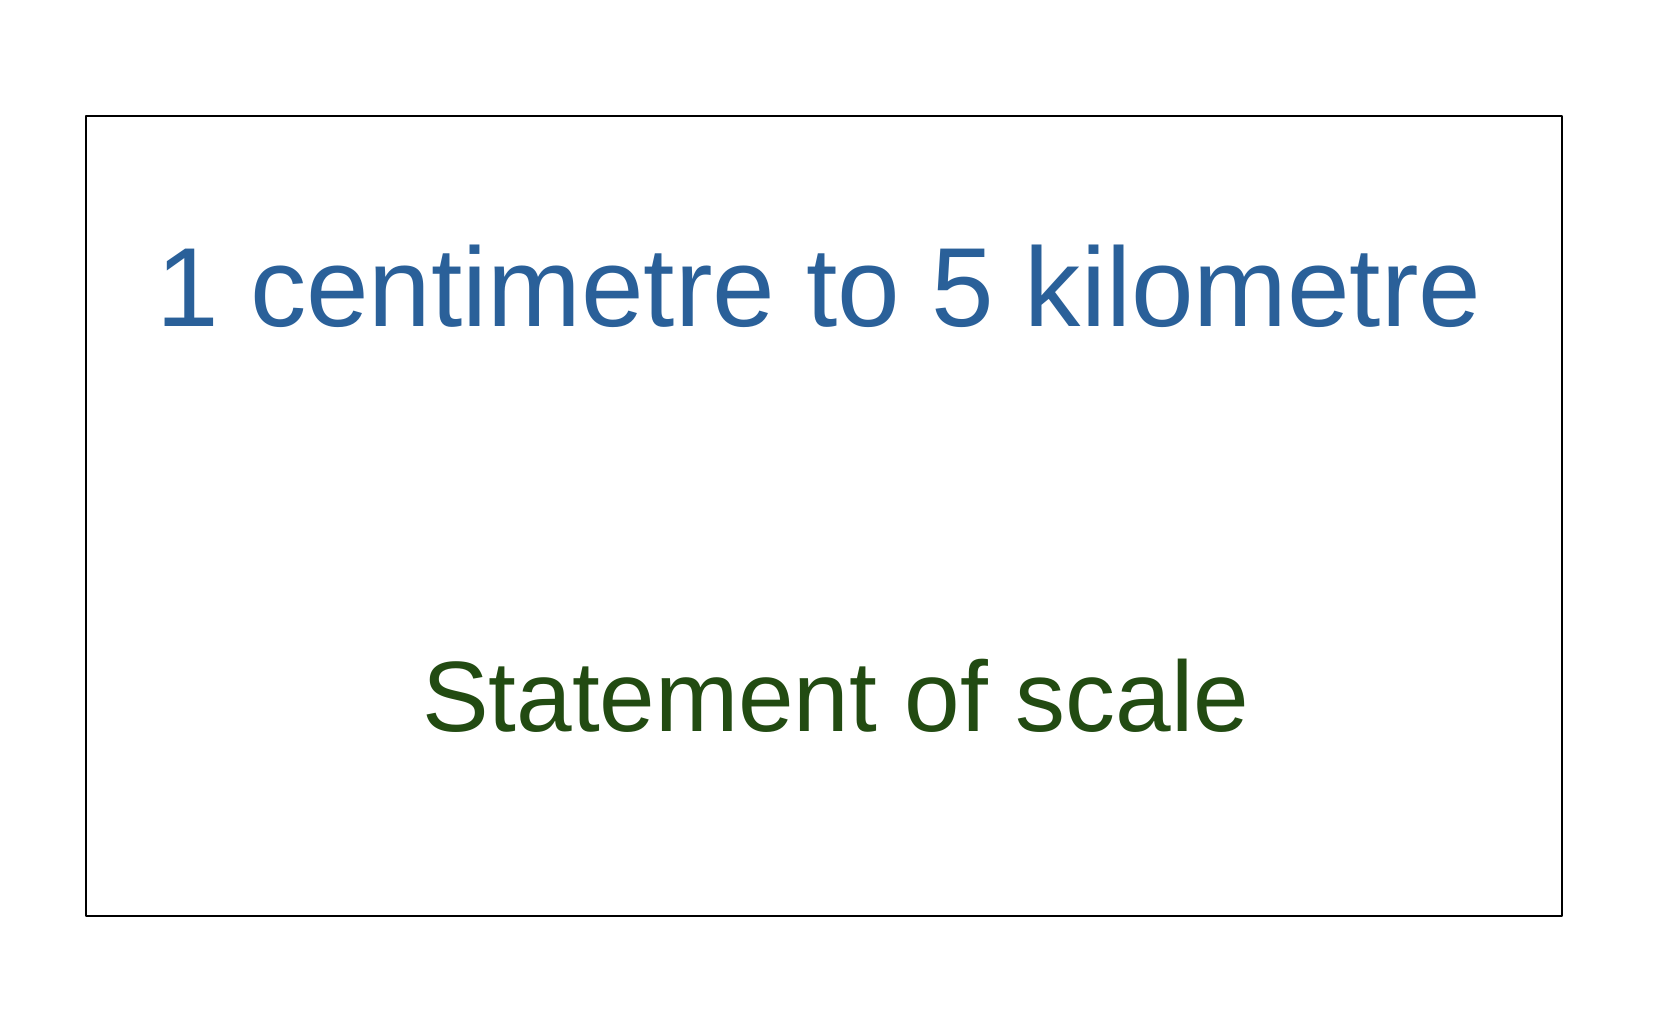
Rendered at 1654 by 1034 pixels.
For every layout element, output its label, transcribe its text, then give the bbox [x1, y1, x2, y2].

text_box Statement of scale [407, 634, 1282, 761]
text_box [85, 115, 1563, 917]
text_box 1 centimetre to 5 kilometre [141, 217, 1524, 378]
